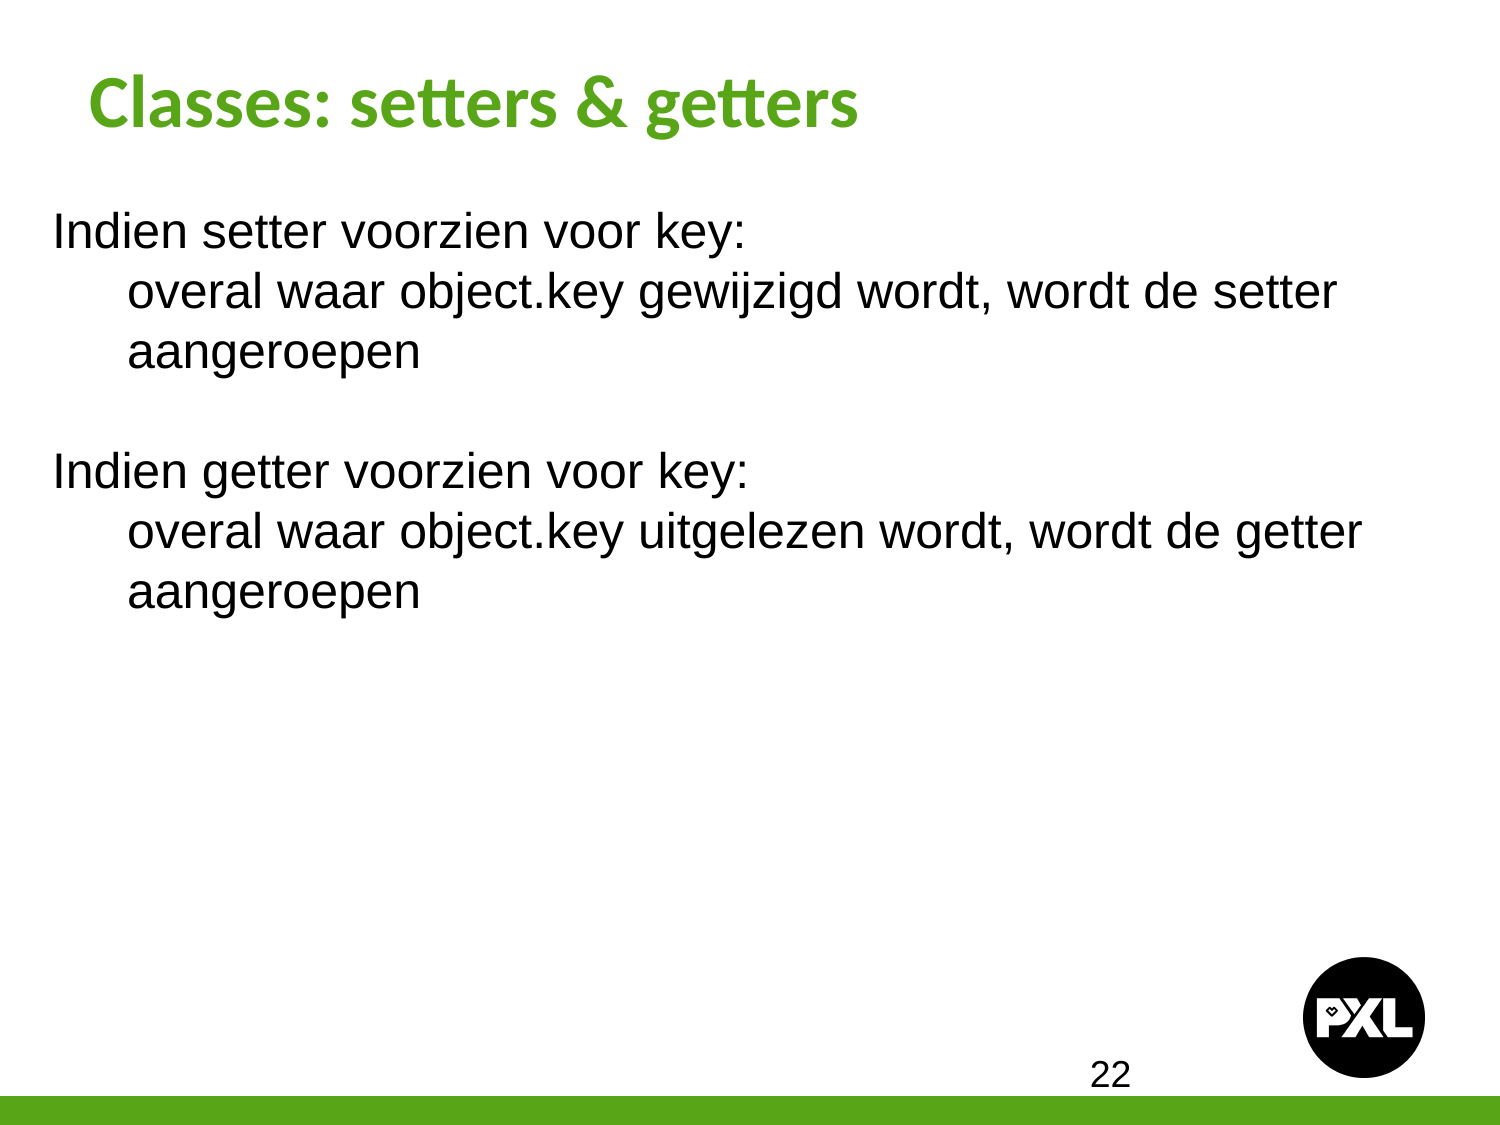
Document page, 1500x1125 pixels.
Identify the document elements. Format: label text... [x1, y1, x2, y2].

picture [1303, 957, 1425, 1078]
text_box Classes: setters & getters [75, 45, 1425, 184]
text_box Indien setter voorzien voor key: overal waar object.key gewijzigd wordt, wordt de setter aangeroepen Indien getter voorzien voor key: overal waar object.key uitgelezen wordt, wordt de getter aangeroepen [37, 184, 1500, 689]
text_box <number> [1074, 1042, 1304, 1103]
